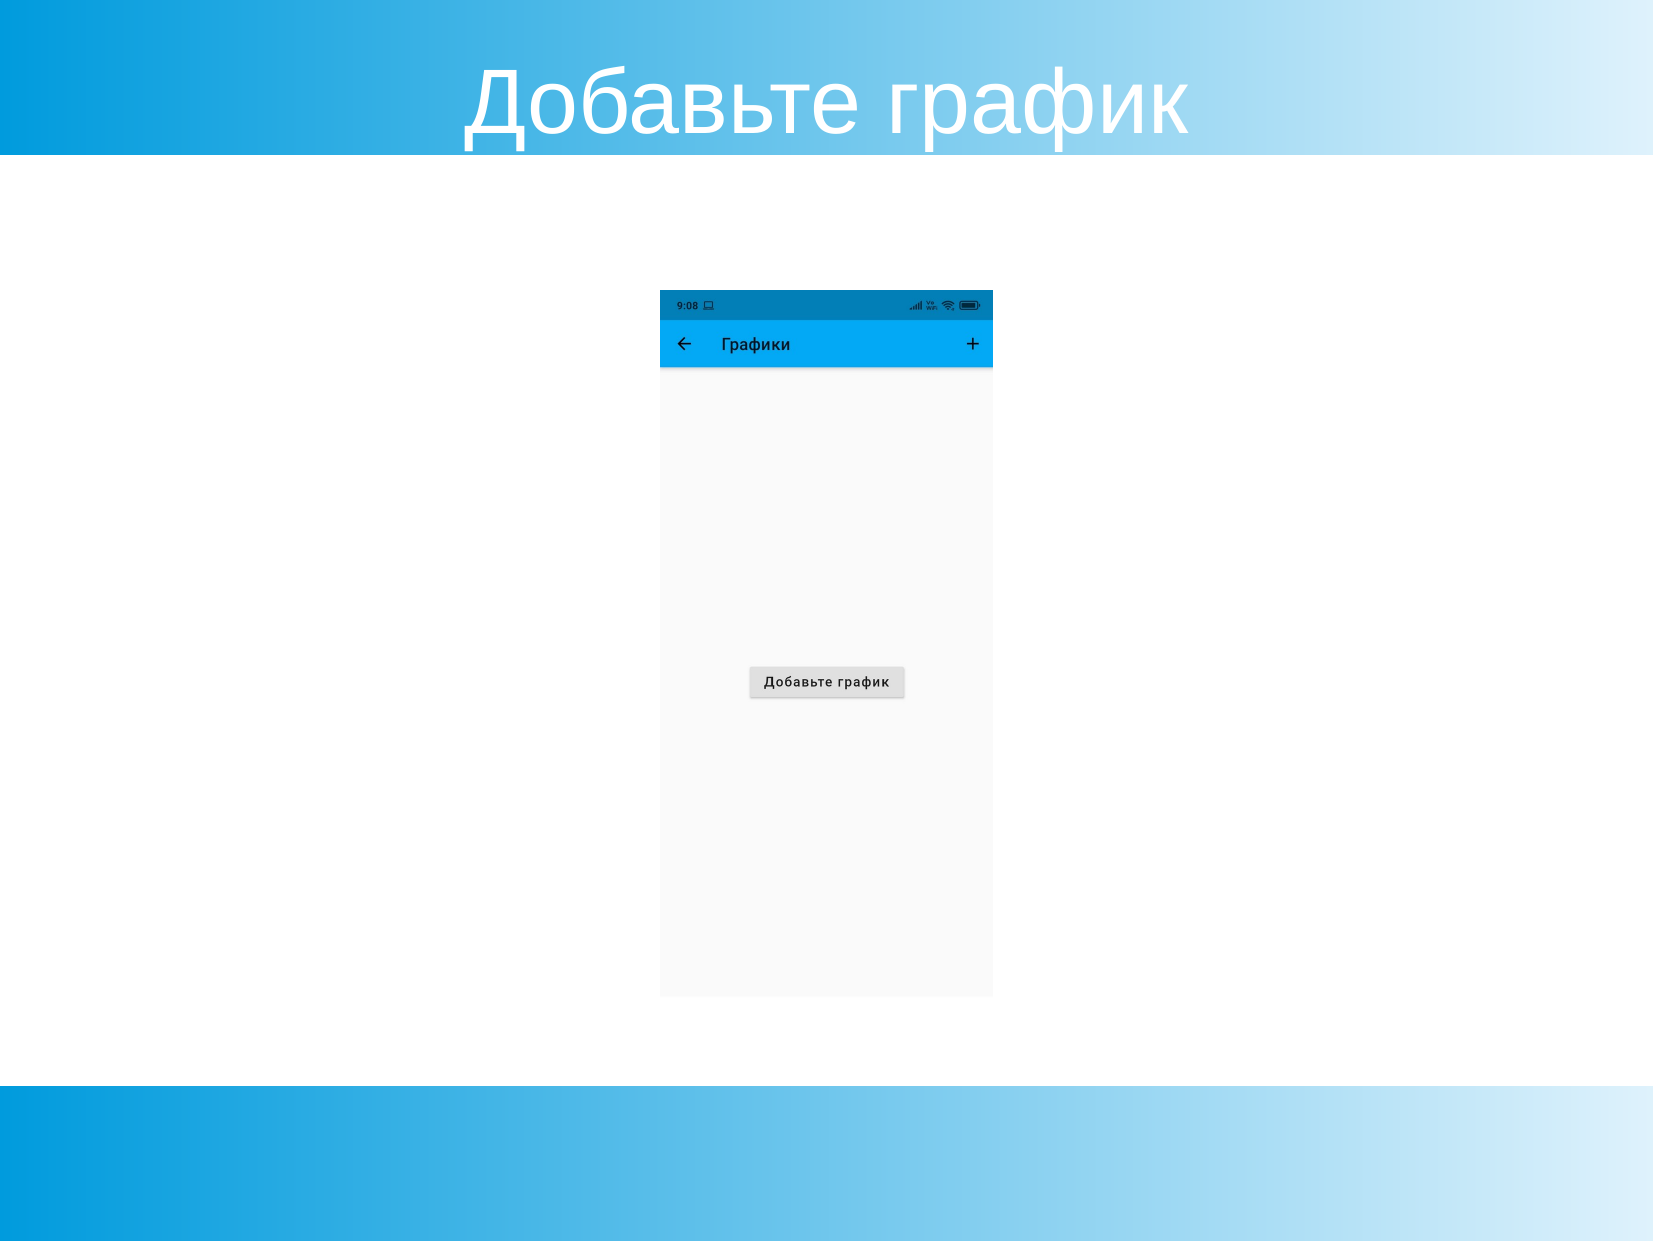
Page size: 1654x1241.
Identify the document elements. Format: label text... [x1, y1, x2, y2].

picture [968, 339, 977, 344]
picture [757, 342, 769, 349]
picture [660, 368, 993, 1010]
title Добавьте график [82, 49, 1571, 155]
picture [782, 341, 789, 350]
picture [751, 341, 756, 352]
picture [723, 338, 729, 345]
picture [679, 341, 690, 349]
